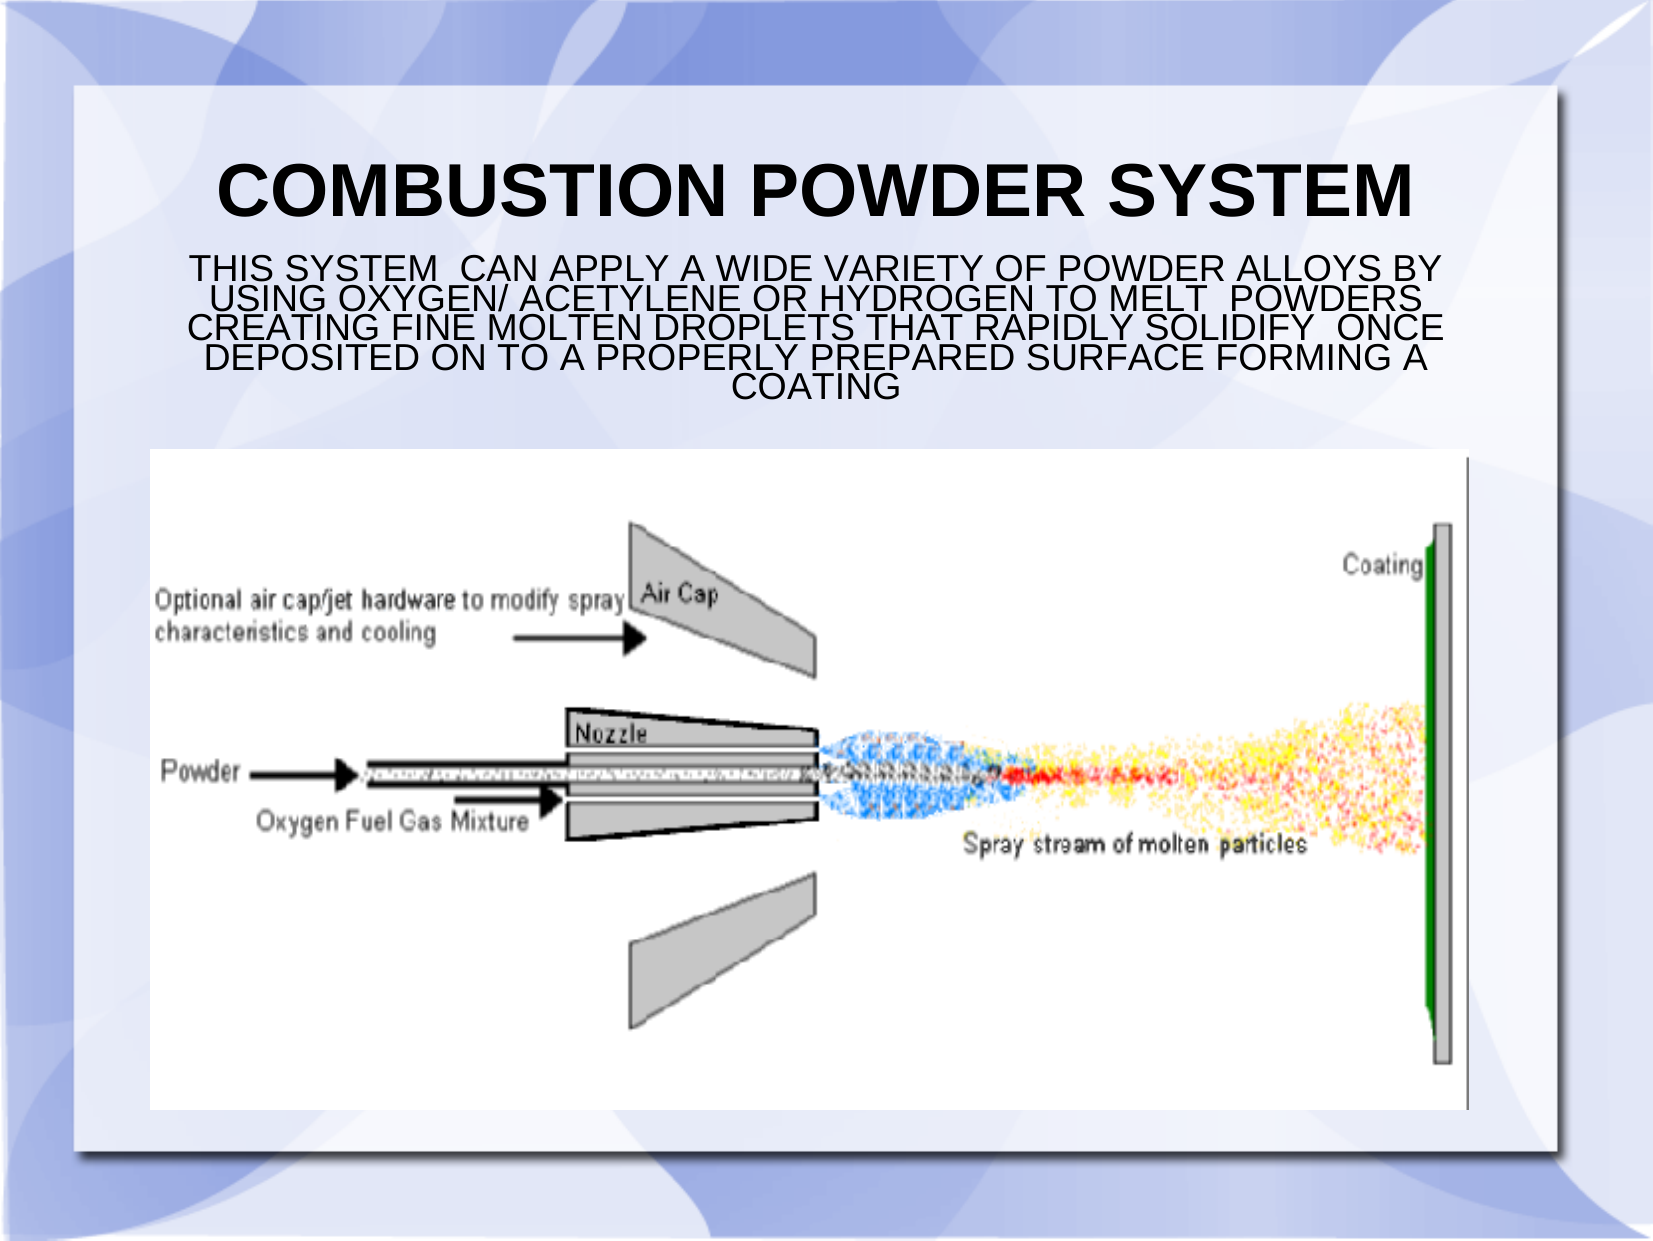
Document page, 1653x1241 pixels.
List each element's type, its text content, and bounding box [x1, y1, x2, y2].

picture [0, 0, 1653, 1241]
title COMBUSTION POWDER SYSTEM THIS SYSTEM CAN APPLY A WIDE VARIETY OF POWDER ALLOYS BY USING OXYGEN/ ACETYLENE OR HYDROGEN TO MELT POWDERS CREATING FINE MOLTEN DROPLETS THAT RAPIDLY SOLIDIFY ONCE DEPOSITED ON TO A PROPERLY PREPARED SURFACE FORMING A COATING [163, 75, 1469, 449]
